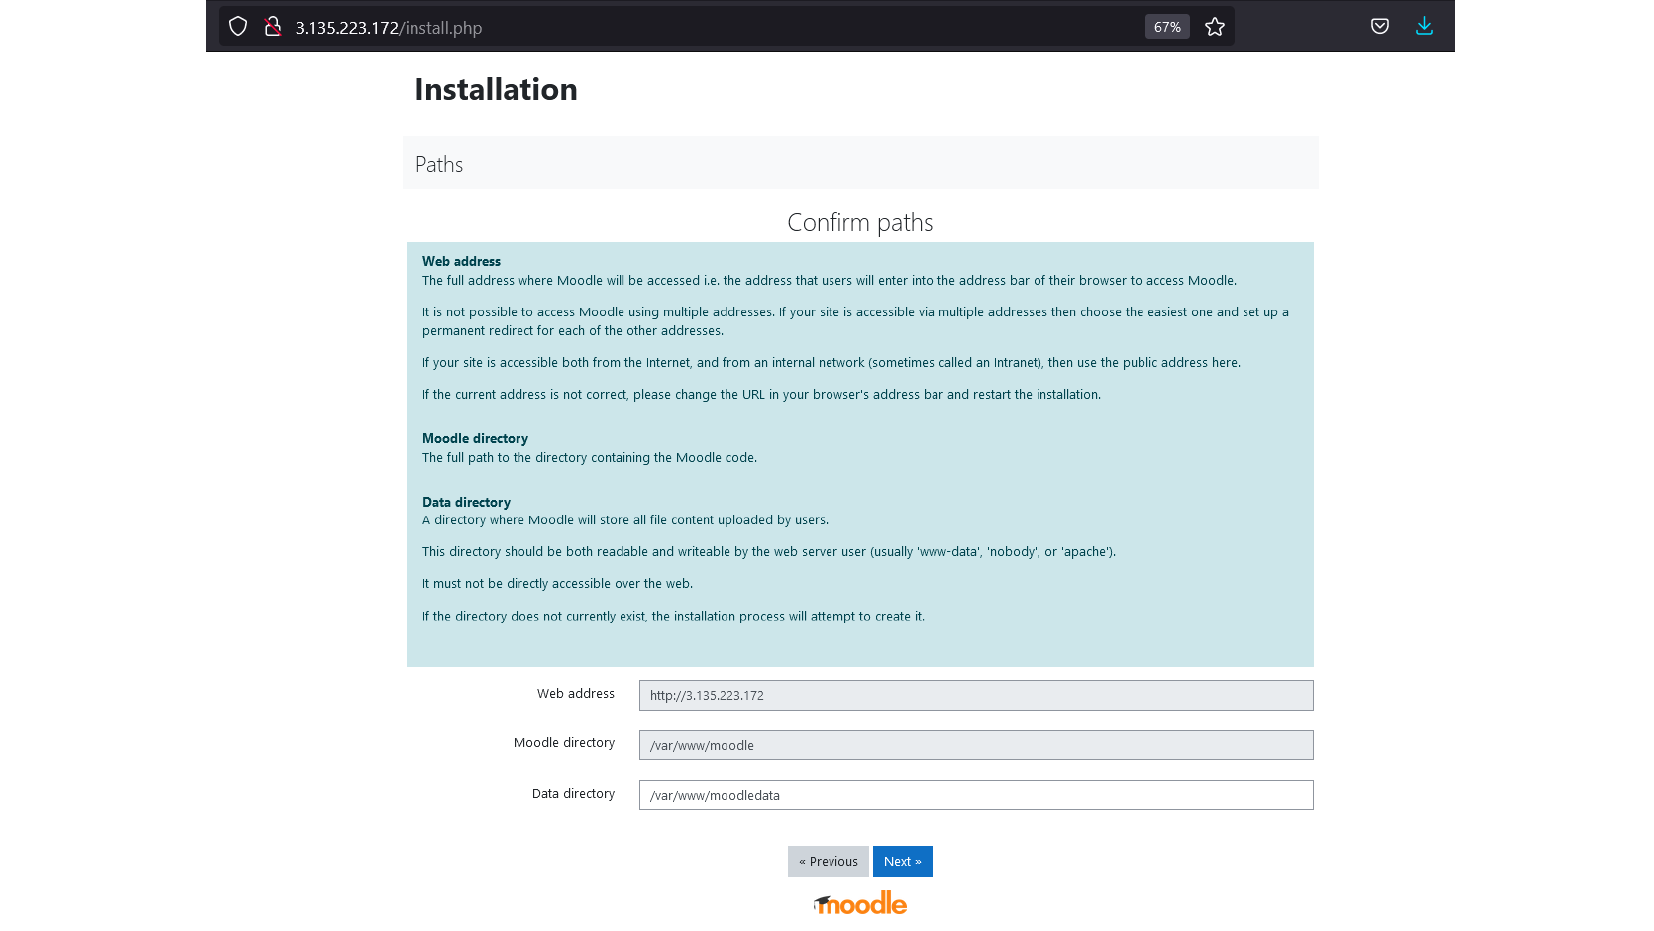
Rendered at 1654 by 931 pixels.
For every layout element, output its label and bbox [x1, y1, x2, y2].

picture [206, 0, 1455, 931]
